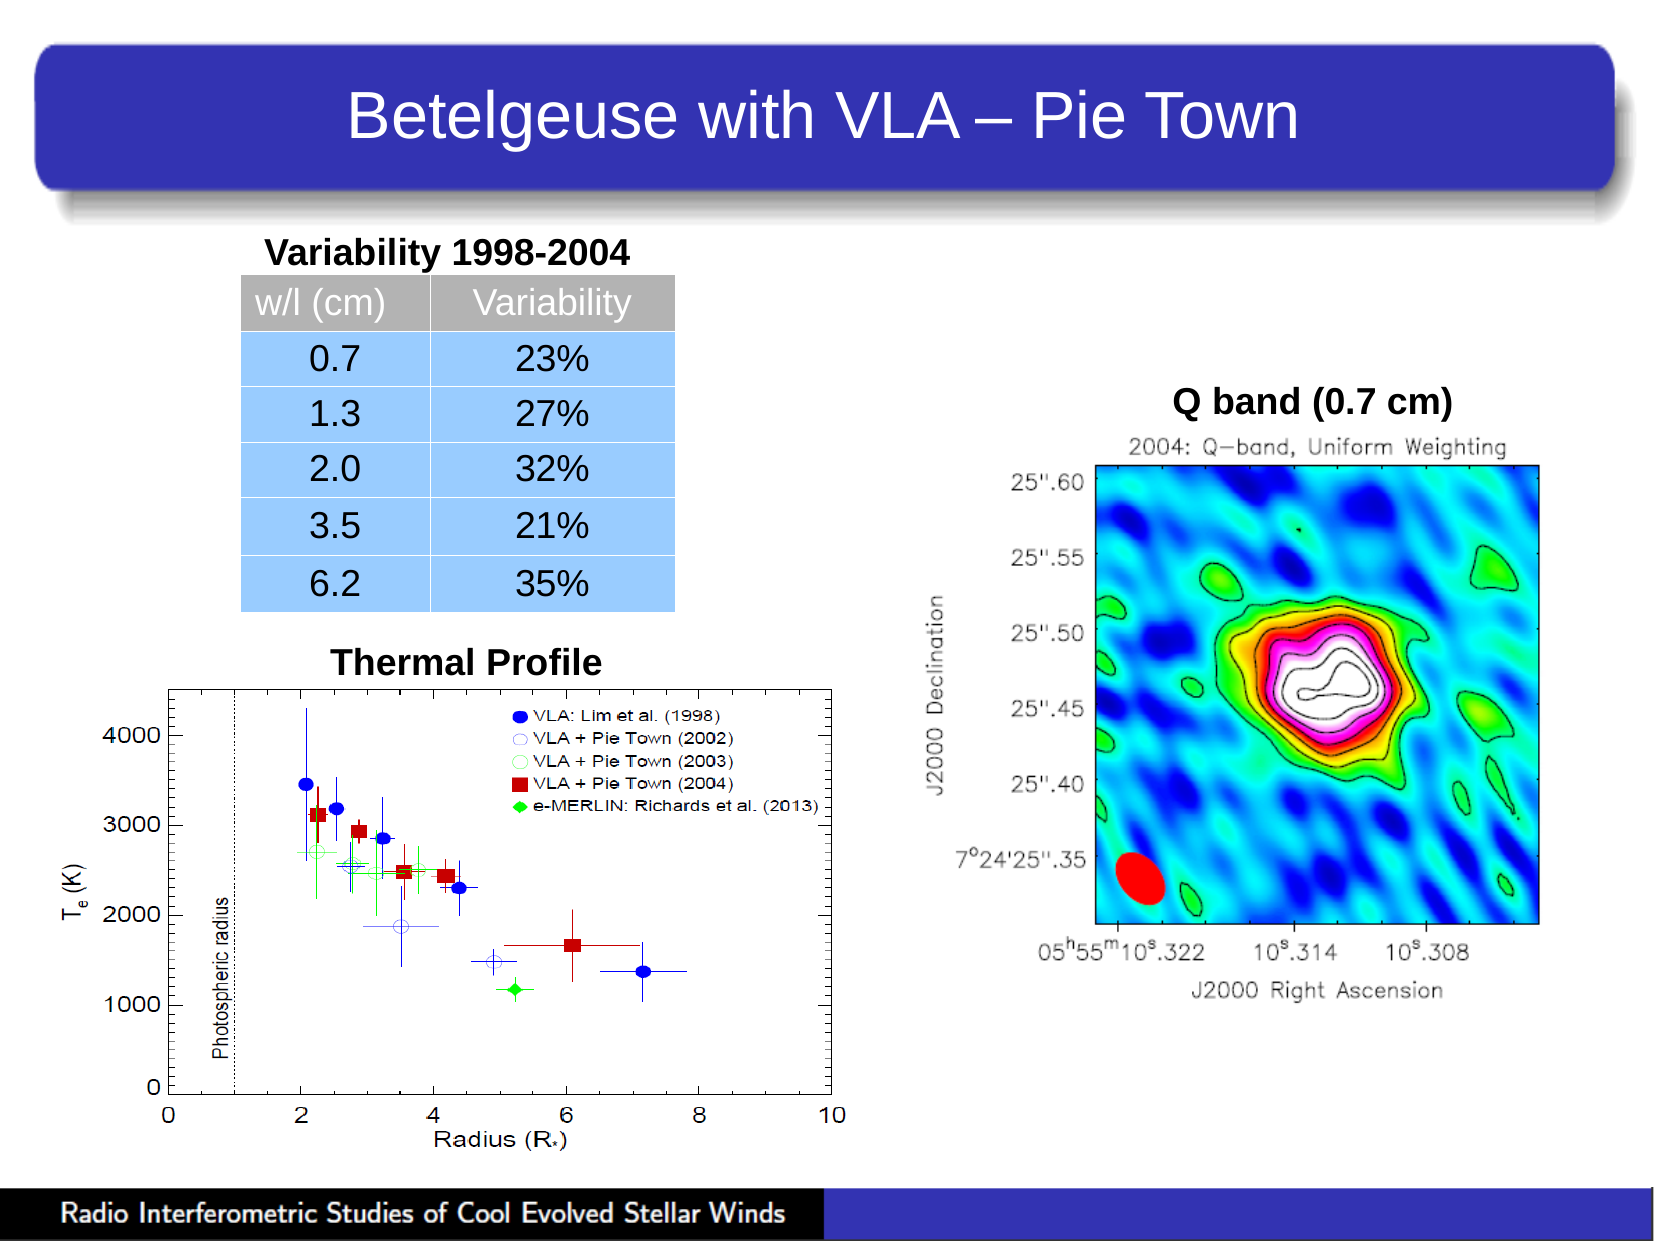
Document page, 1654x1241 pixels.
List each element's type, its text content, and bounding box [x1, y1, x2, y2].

table_cell 6.2 [241, 556, 430, 612]
table_header Variability [431, 275, 675, 331]
picture [0, 1187, 1654, 1241]
table_cell 0.7 [241, 332, 430, 386]
table_header w/l (cm) [241, 275, 430, 331]
text_box Thermal Profile [161, 633, 782, 679]
table_cell 27% [431, 387, 675, 442]
picture [23, 29, 1648, 237]
table_cell 1.3 [241, 387, 430, 442]
table_cell 21% [431, 498, 675, 555]
table_cell 23% [431, 332, 675, 386]
text_box Q band (0.7 cm) [1076, 372, 1550, 430]
table_cell 32% [431, 443, 675, 497]
table_cell 2.0 [241, 443, 430, 497]
text_box Betelgeuse with VLA – Pie Town [59, 70, 1595, 189]
table_cell 35% [431, 556, 675, 612]
picture [45, 679, 878, 1157]
picture [909, 404, 1562, 1040]
table_cell 3.5 [241, 498, 430, 555]
text_box Variability 1998-2004 [211, 224, 684, 282]
